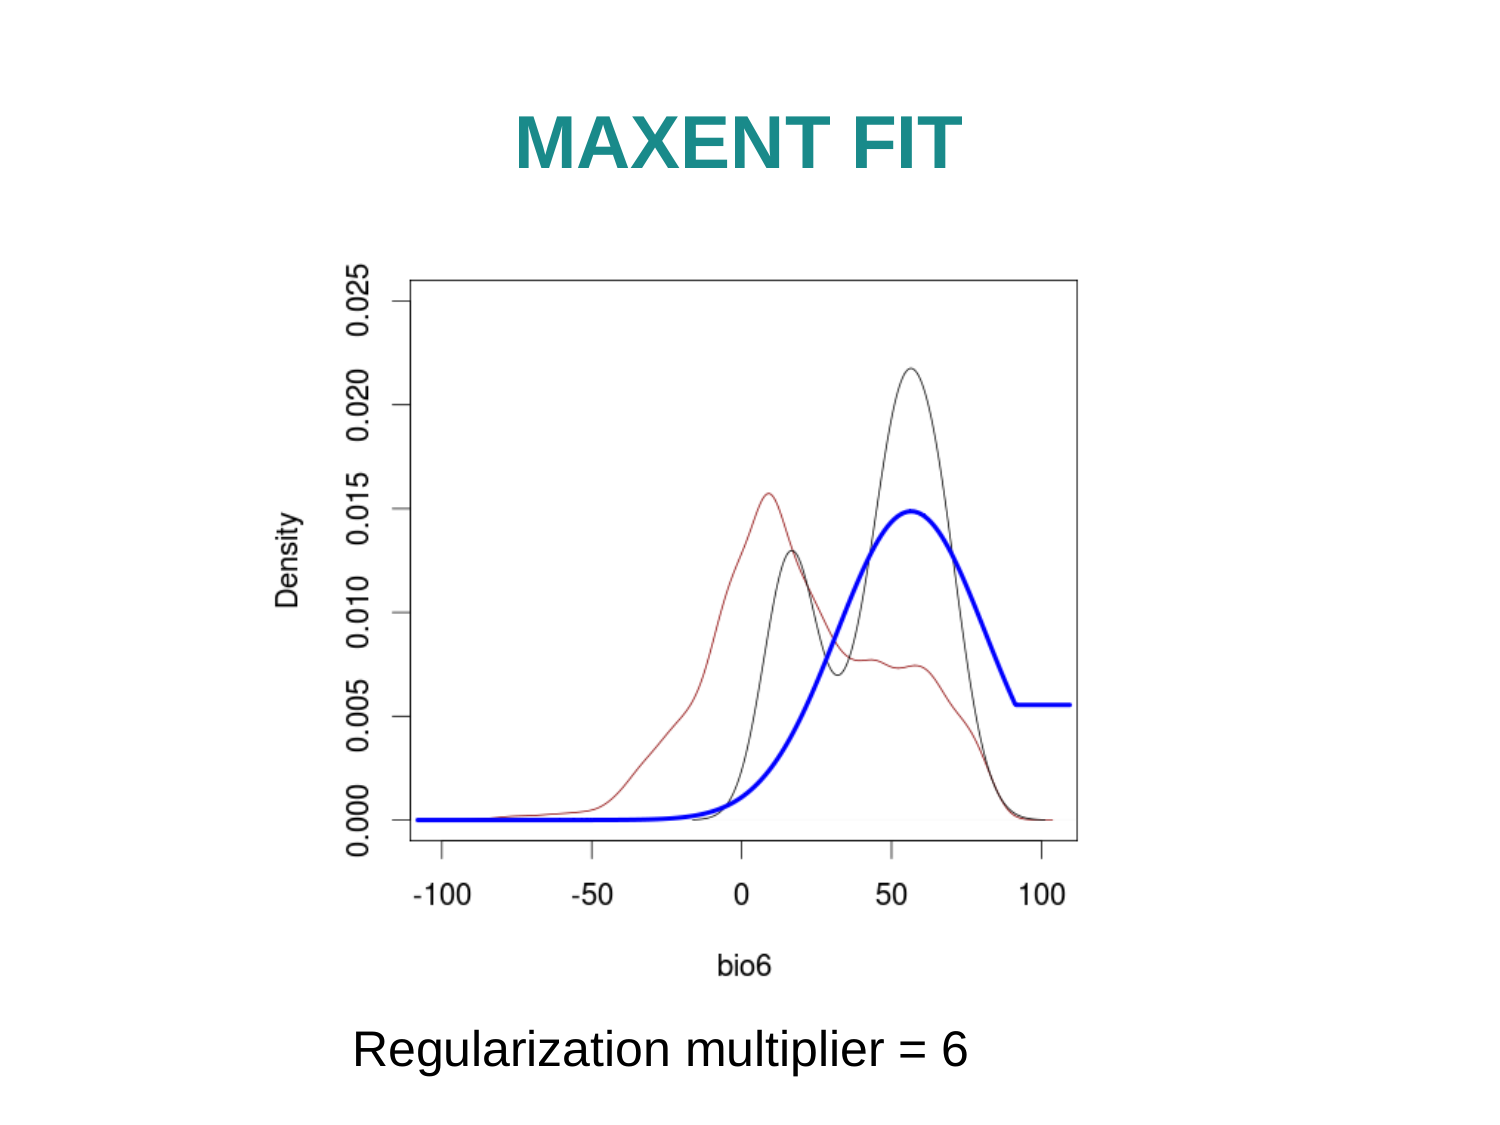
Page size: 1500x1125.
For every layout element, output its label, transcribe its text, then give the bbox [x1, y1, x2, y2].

picture [265, 218, 1152, 1022]
title MAXENT FIT [45, 68, 1433, 218]
text_box Regularization multiplier = 6 [337, 1009, 1112, 1125]
